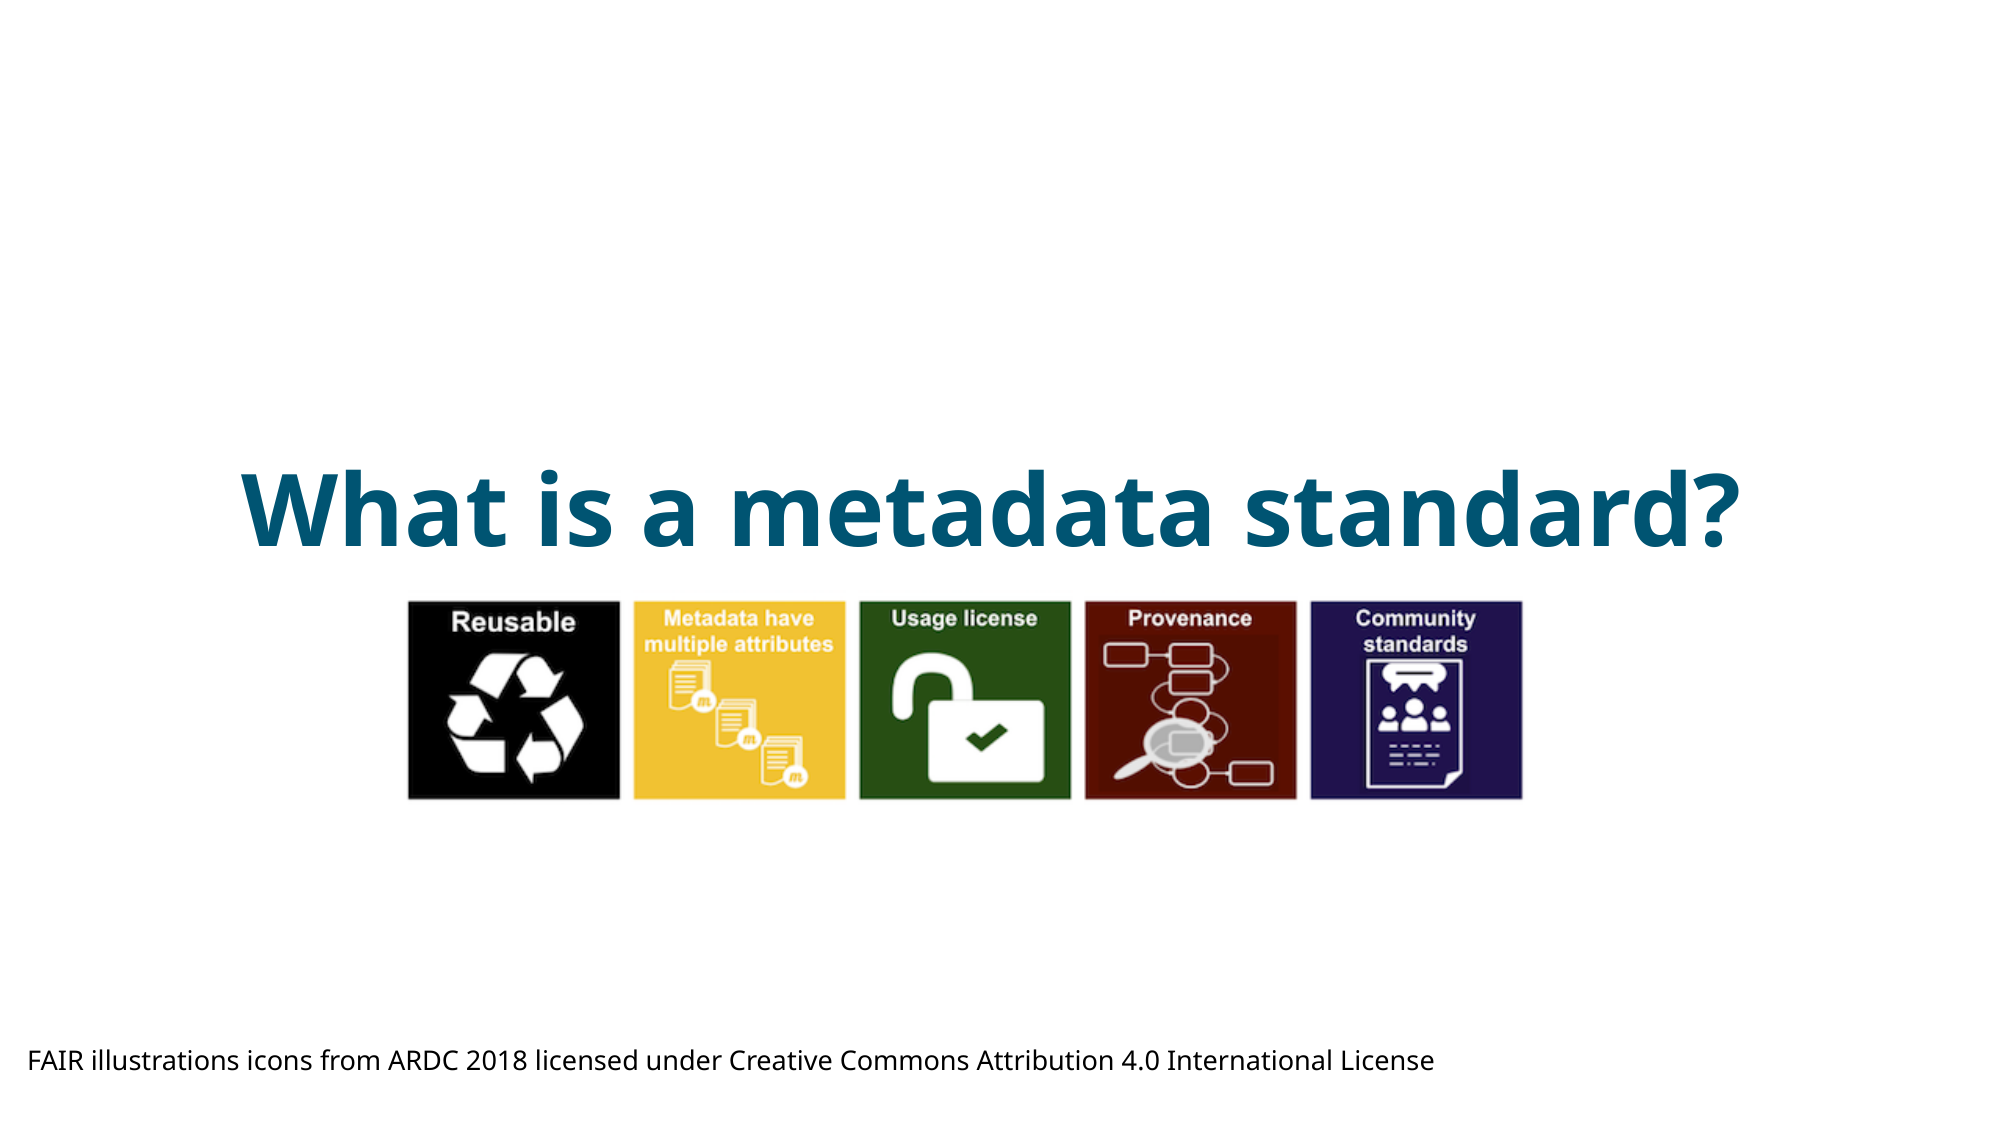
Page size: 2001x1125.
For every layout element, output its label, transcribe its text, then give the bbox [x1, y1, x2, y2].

text_box FAIR illustrations icons from ARDC 2018 licensed under Creative Commons Attribution 4.0 International License [12, 1028, 1548, 1125]
title What is a metadata standard? [141, 419, 1842, 601]
picture [401, 590, 1529, 815]
